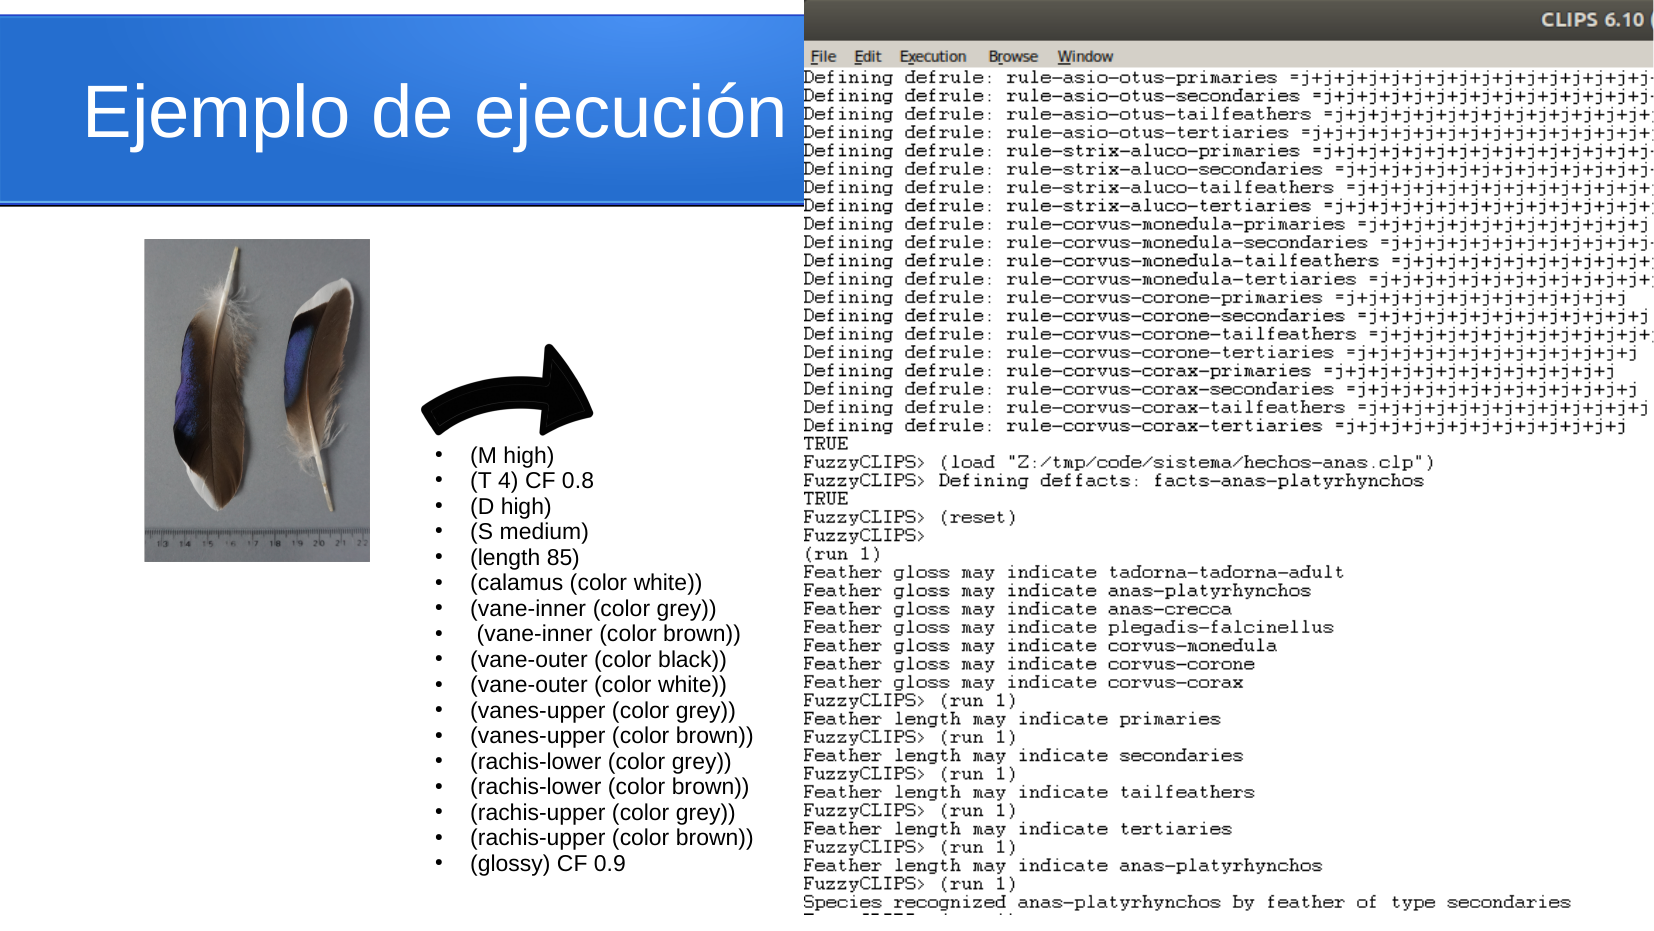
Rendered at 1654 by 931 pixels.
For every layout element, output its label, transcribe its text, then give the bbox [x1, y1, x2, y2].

picture [105, 209, 625, 600]
title Ejemplo de ejecución [82, 35, 804, 189]
picture [804, 0, 1654, 916]
text_box (M high) (T 4) CF 0.8 (D high) (S medium) (length 85) (calamus (color white)) (vane-inner (color grey)) (vane-inner (color brown)) (vane-outer (color black)) (vane-outer (color white)) (vanes-upper (color grey)) (vanes-upper (color brown)) (rachis-lower (color grey)) (rachis-lower (color brown)) (rachis-upper (color grey)) (rachis-upper (color brown)) (glossy) CF 0.9 [420, 435, 856, 901]
